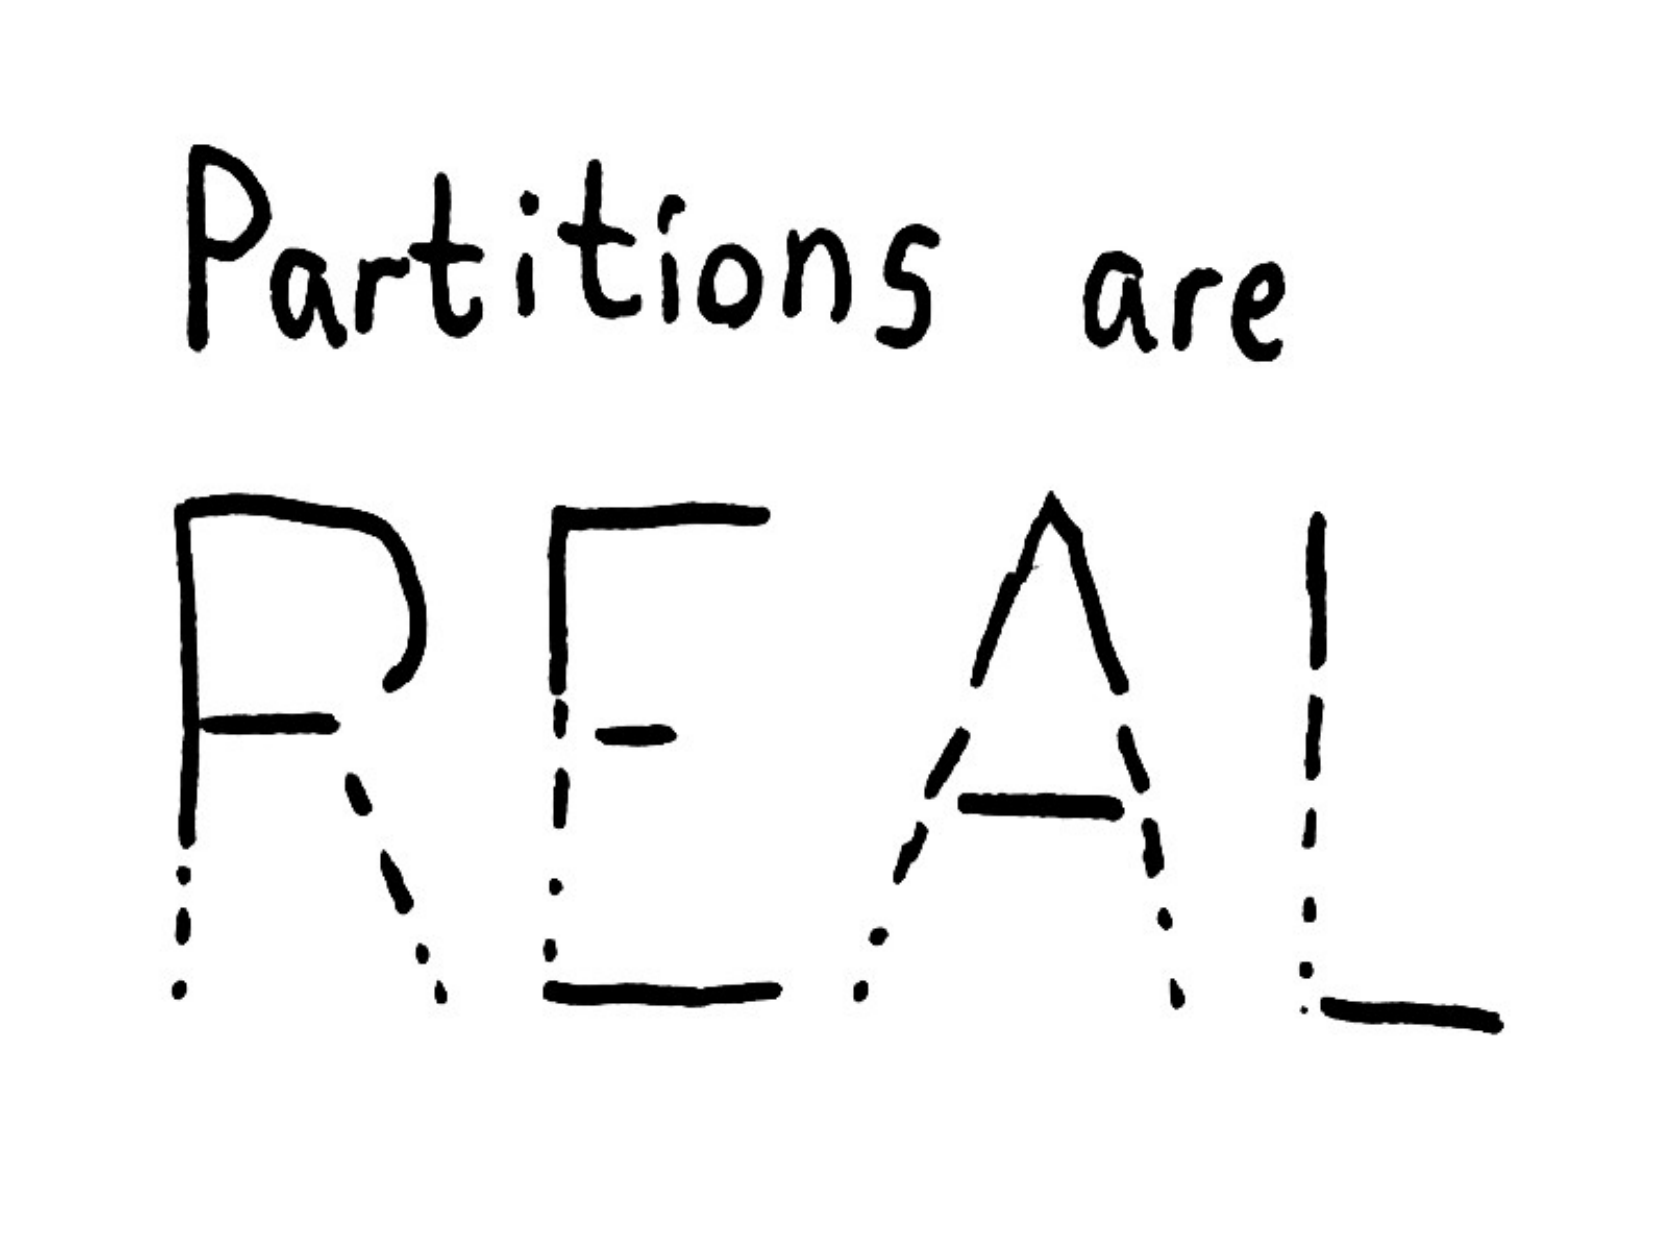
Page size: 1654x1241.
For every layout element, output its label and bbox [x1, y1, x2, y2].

picture [60, 68, 1654, 1126]
